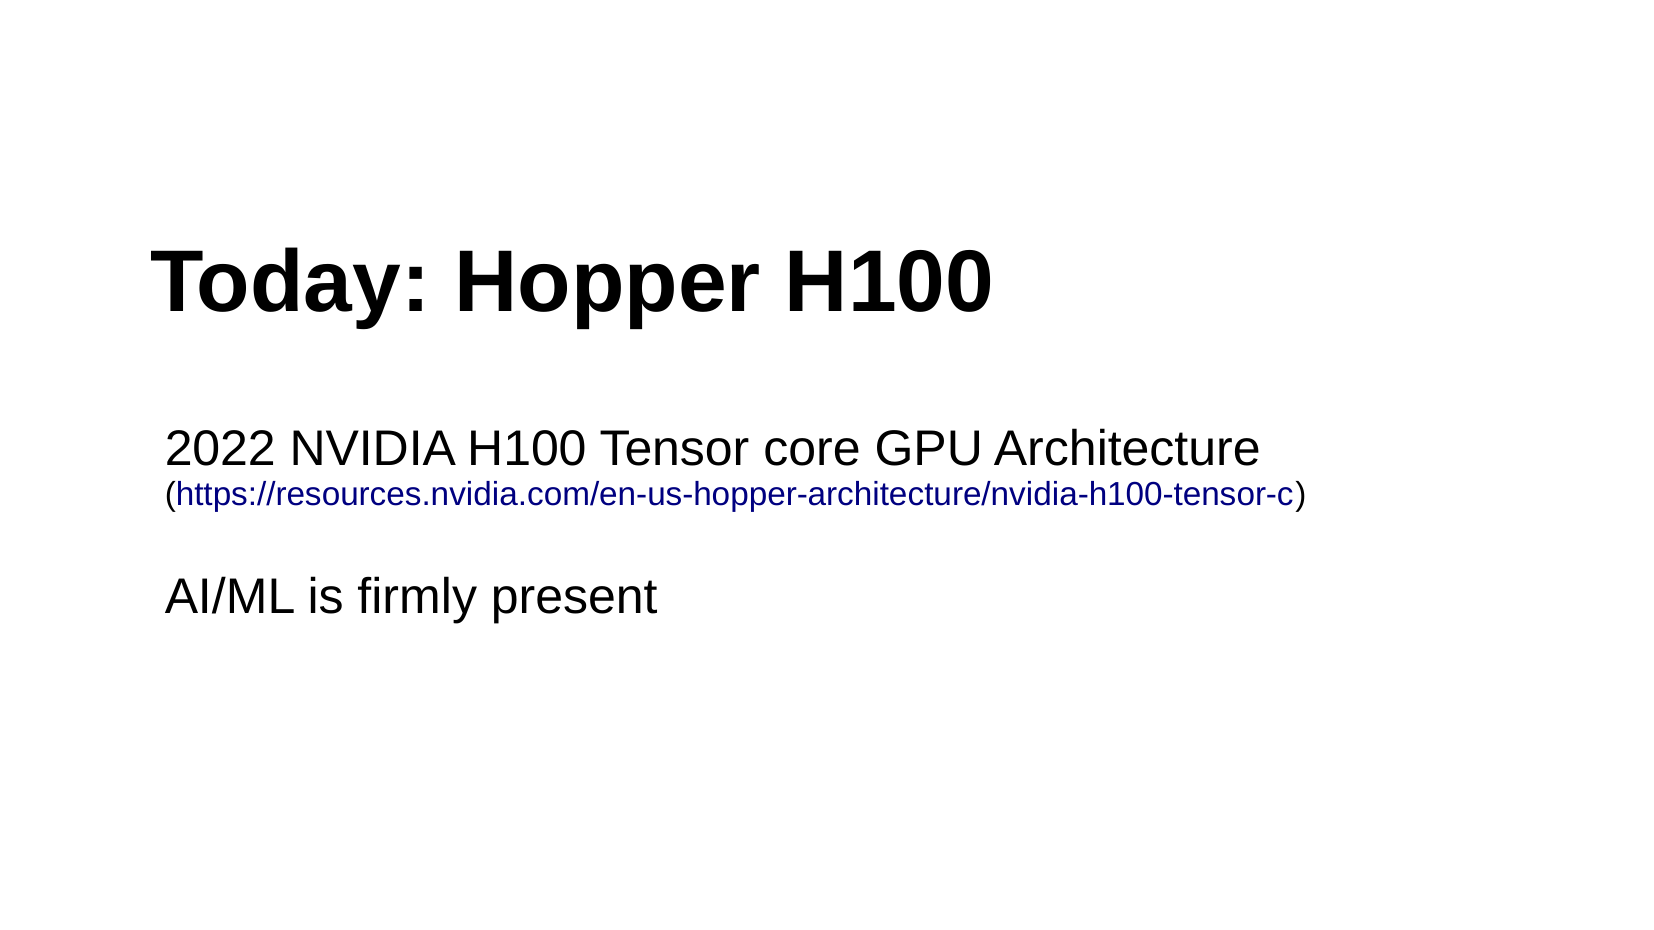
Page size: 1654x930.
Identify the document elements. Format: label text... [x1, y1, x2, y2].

title Today: Hopper H100 [150, 150, 1238, 412]
text_box 2022 NVIDIA H100 Tensor core GPU Architecture (https://resources.nvidia.com/en-us-hopper-architecture/nvidia-h100-tensor-c) AI/ML is firmly present [150, 412, 1463, 826]
